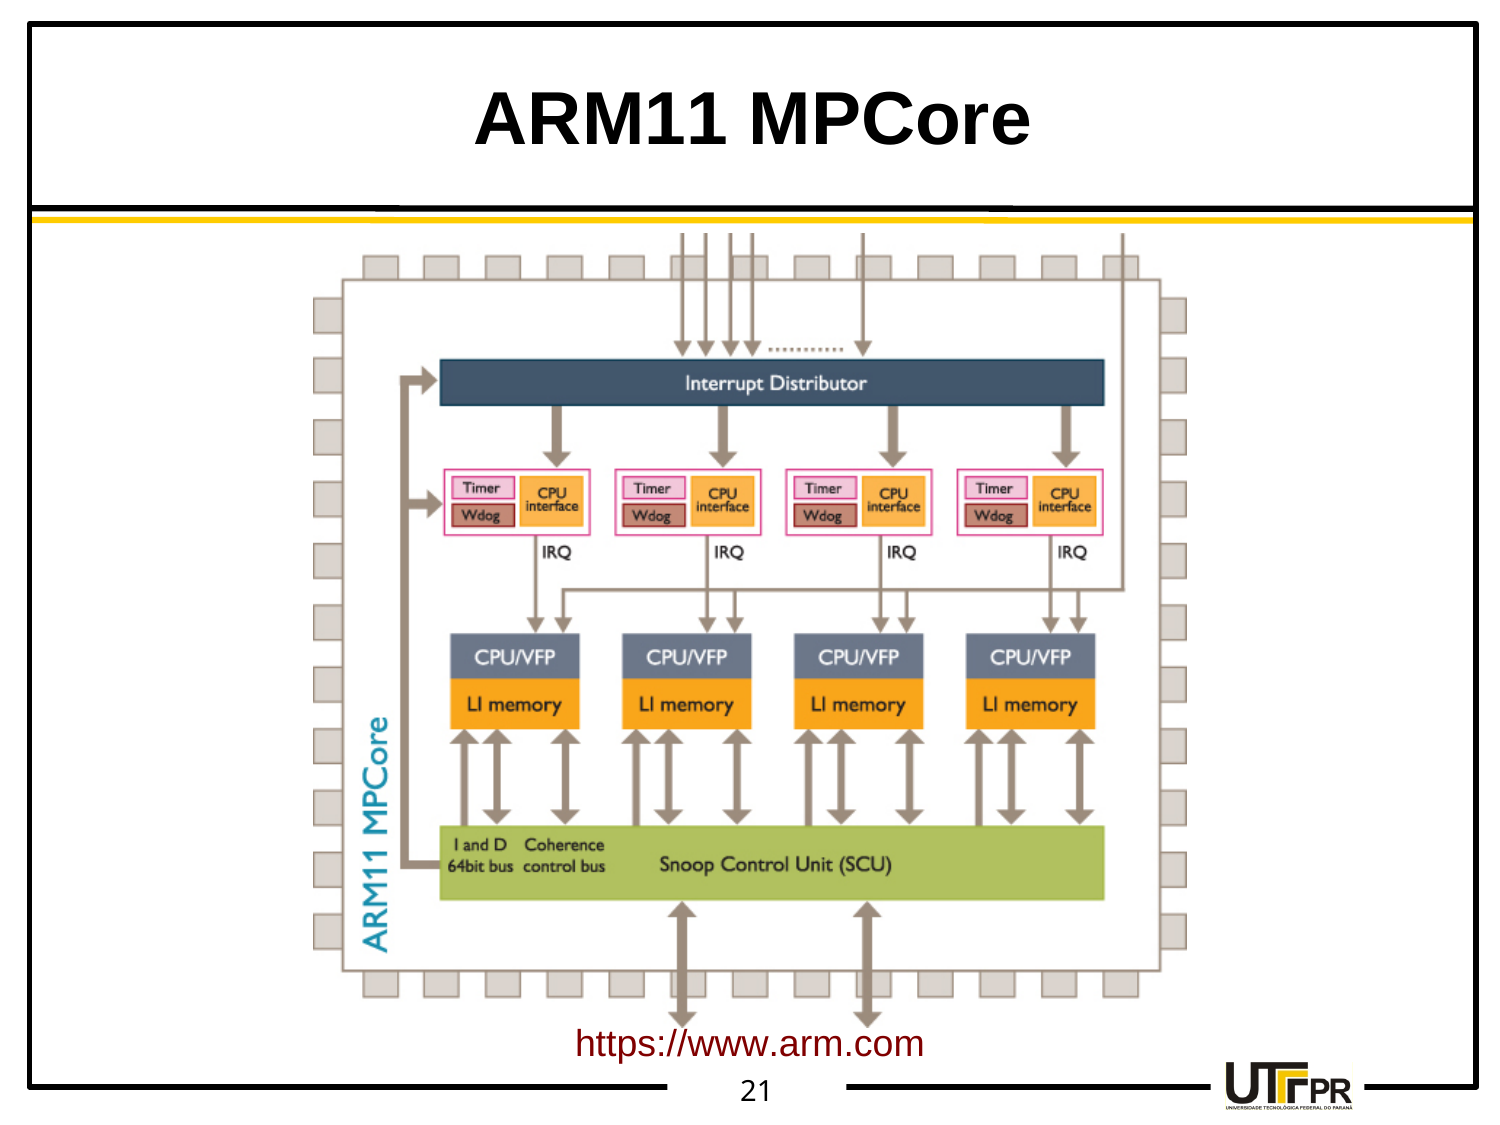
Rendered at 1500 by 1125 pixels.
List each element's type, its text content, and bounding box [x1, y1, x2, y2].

picture [313, 233, 1187, 1011]
picture [1225, 1087, 1353, 1110]
title ARM11 MPCore [29, 47, 1477, 195]
text_box https://www.arm.com [41, 1011, 1459, 1087]
